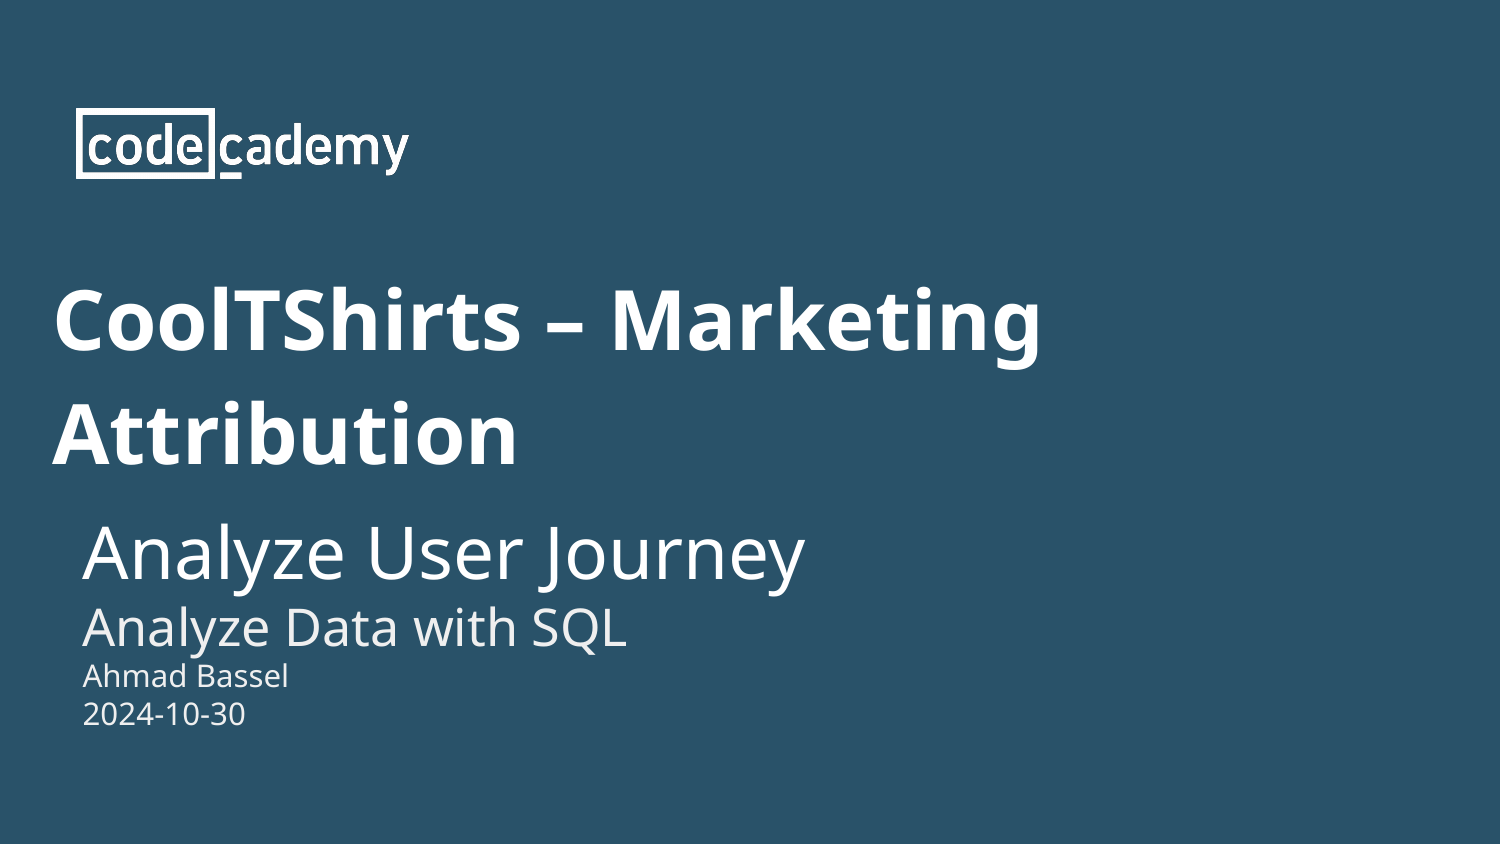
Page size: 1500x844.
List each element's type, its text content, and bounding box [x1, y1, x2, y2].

picture [76, 108, 409, 179]
text_box Analyze User Journey Analyze Data with SQL Ahmad Bassel 2024-10-30 [76, 491, 1424, 748]
text_box CoolTShirts – Marketing Attribution [37, 254, 1426, 376]
